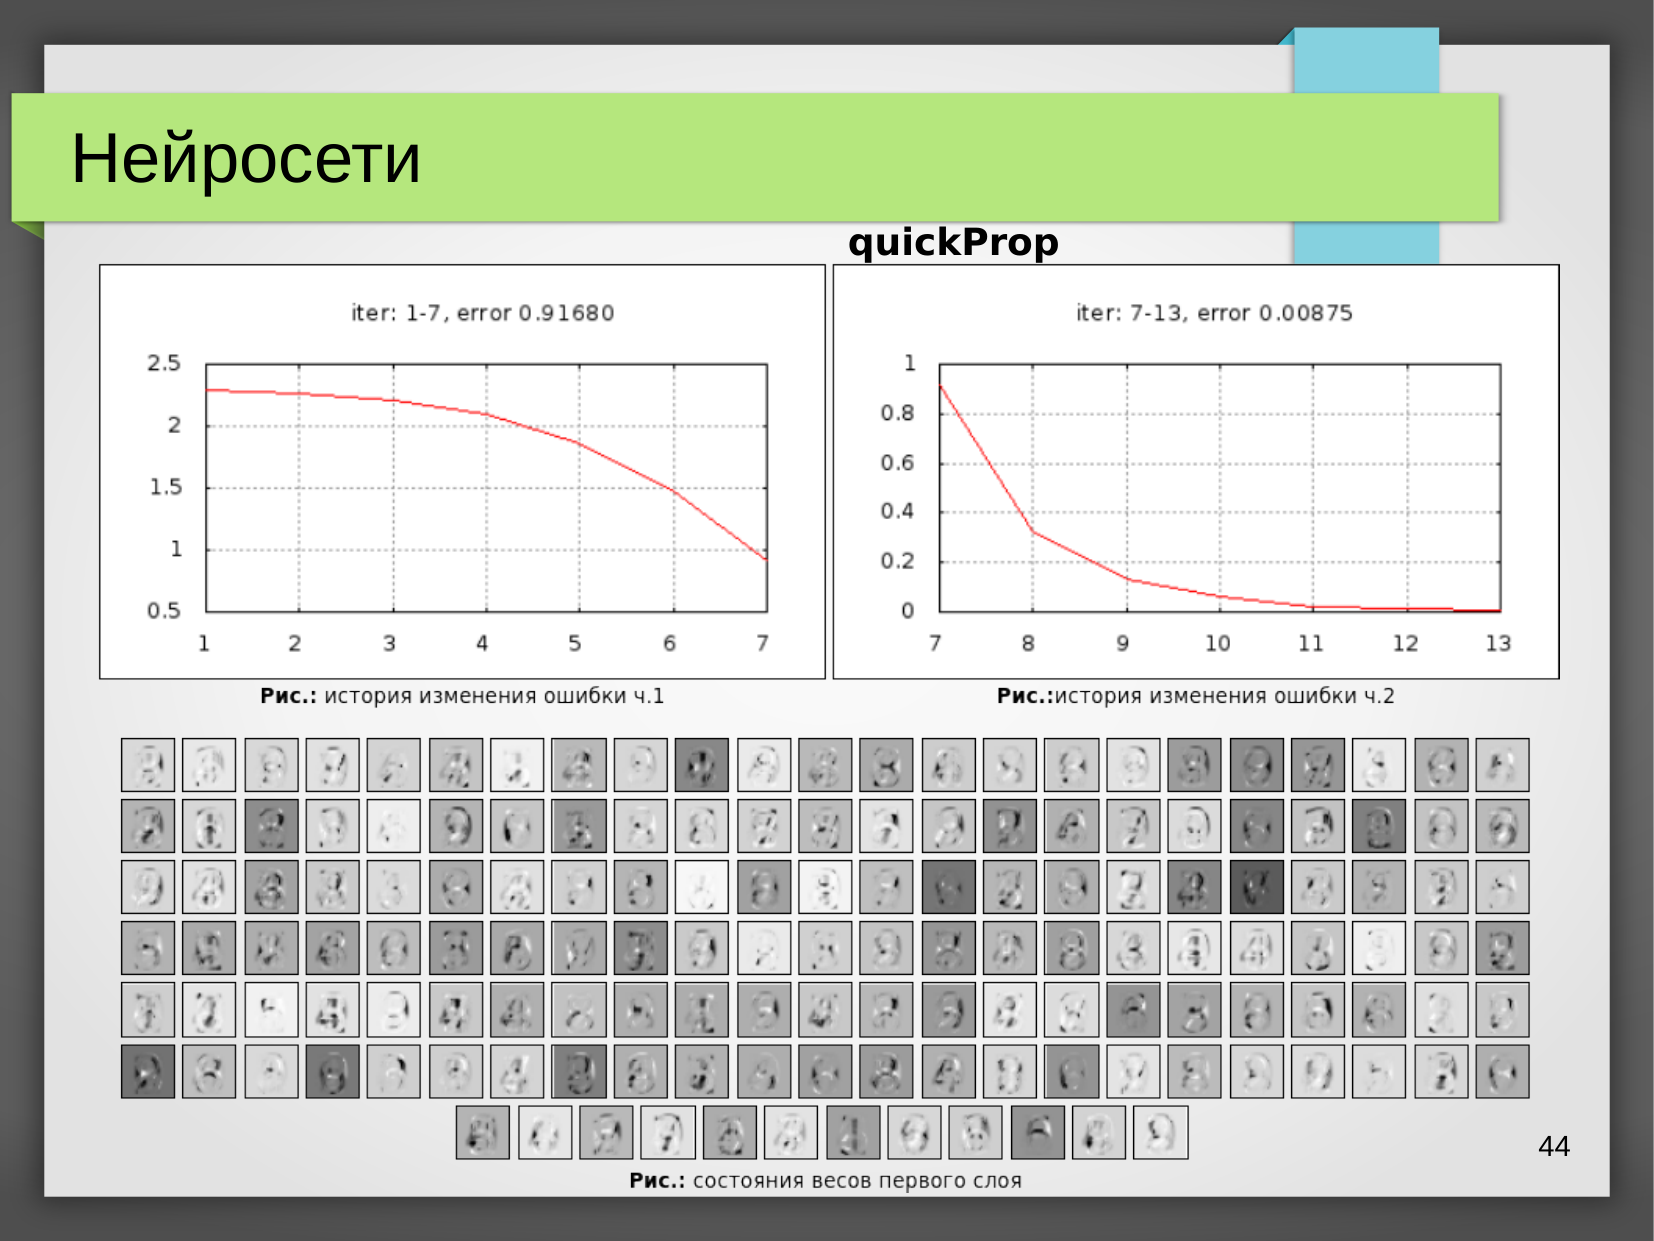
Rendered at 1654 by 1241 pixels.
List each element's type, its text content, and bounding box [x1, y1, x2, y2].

picture [0, 0, 1654, 1241]
title Нейросети [70, 118, 1205, 199]
text_box quickProp [833, 213, 1075, 261]
